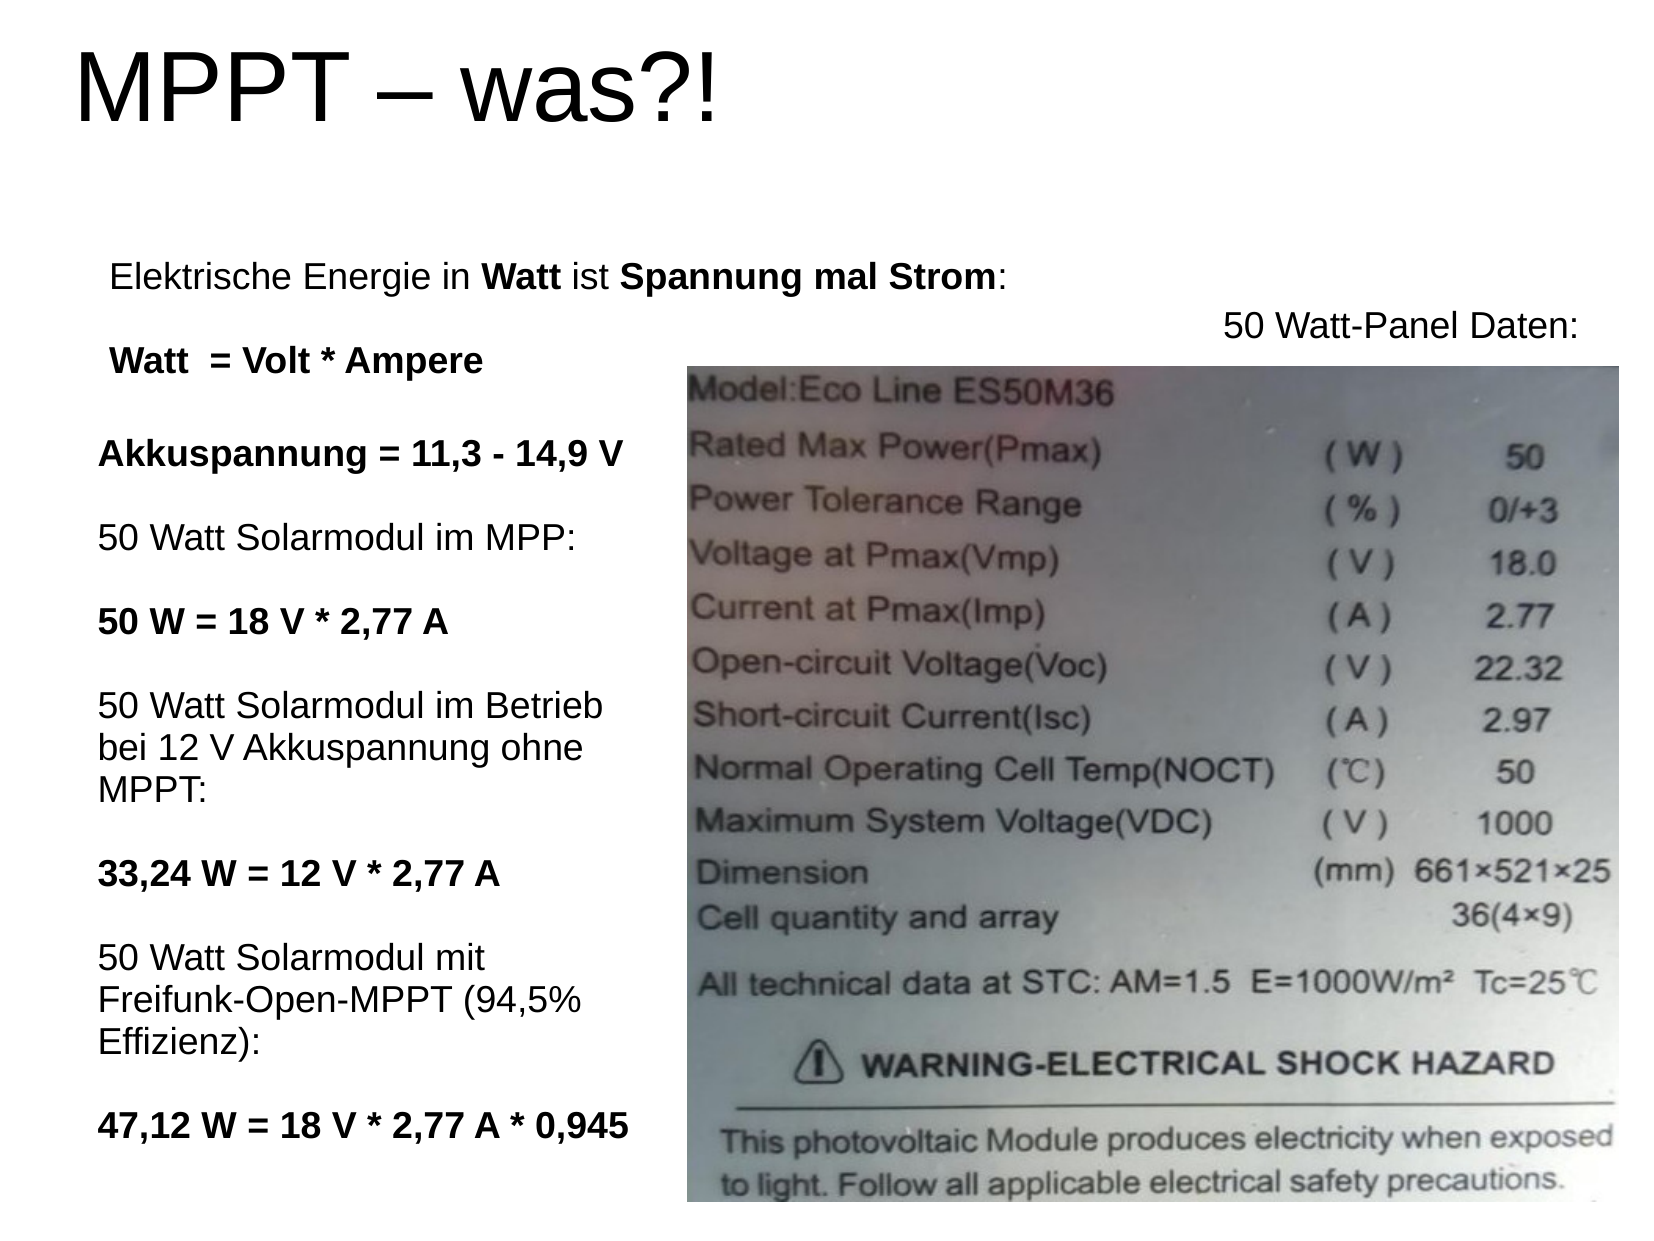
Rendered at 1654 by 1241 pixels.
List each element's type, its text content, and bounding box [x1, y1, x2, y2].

picture [687, 366, 1619, 1202]
text_box Akkuspannung = 11,3 - 14,9 V 50 Watt Solarmodul im MPP: 50 W = 18 V * 2,77 A 50 Watt Solarmodul im Betrieb bei 12 V Akkuspannung ohne MPPT: 33,24 W = 12 V * 2,77 A 50 Watt Solarmodul mit Freifunk-Open-MPPT (94,5% Effizienz): 47,12 W = 18 V * 2,77 A * 0,945 [82, 425, 650, 1154]
text_box Elektrische Energie in Watt ist Spannung mal Strom: Watt = Volt * Ampere [94, 248, 1034, 389]
text_box MPPT – was?! [59, 23, 1595, 151]
text_box 50 Watt-Panel Daten: [1208, 297, 1595, 355]
